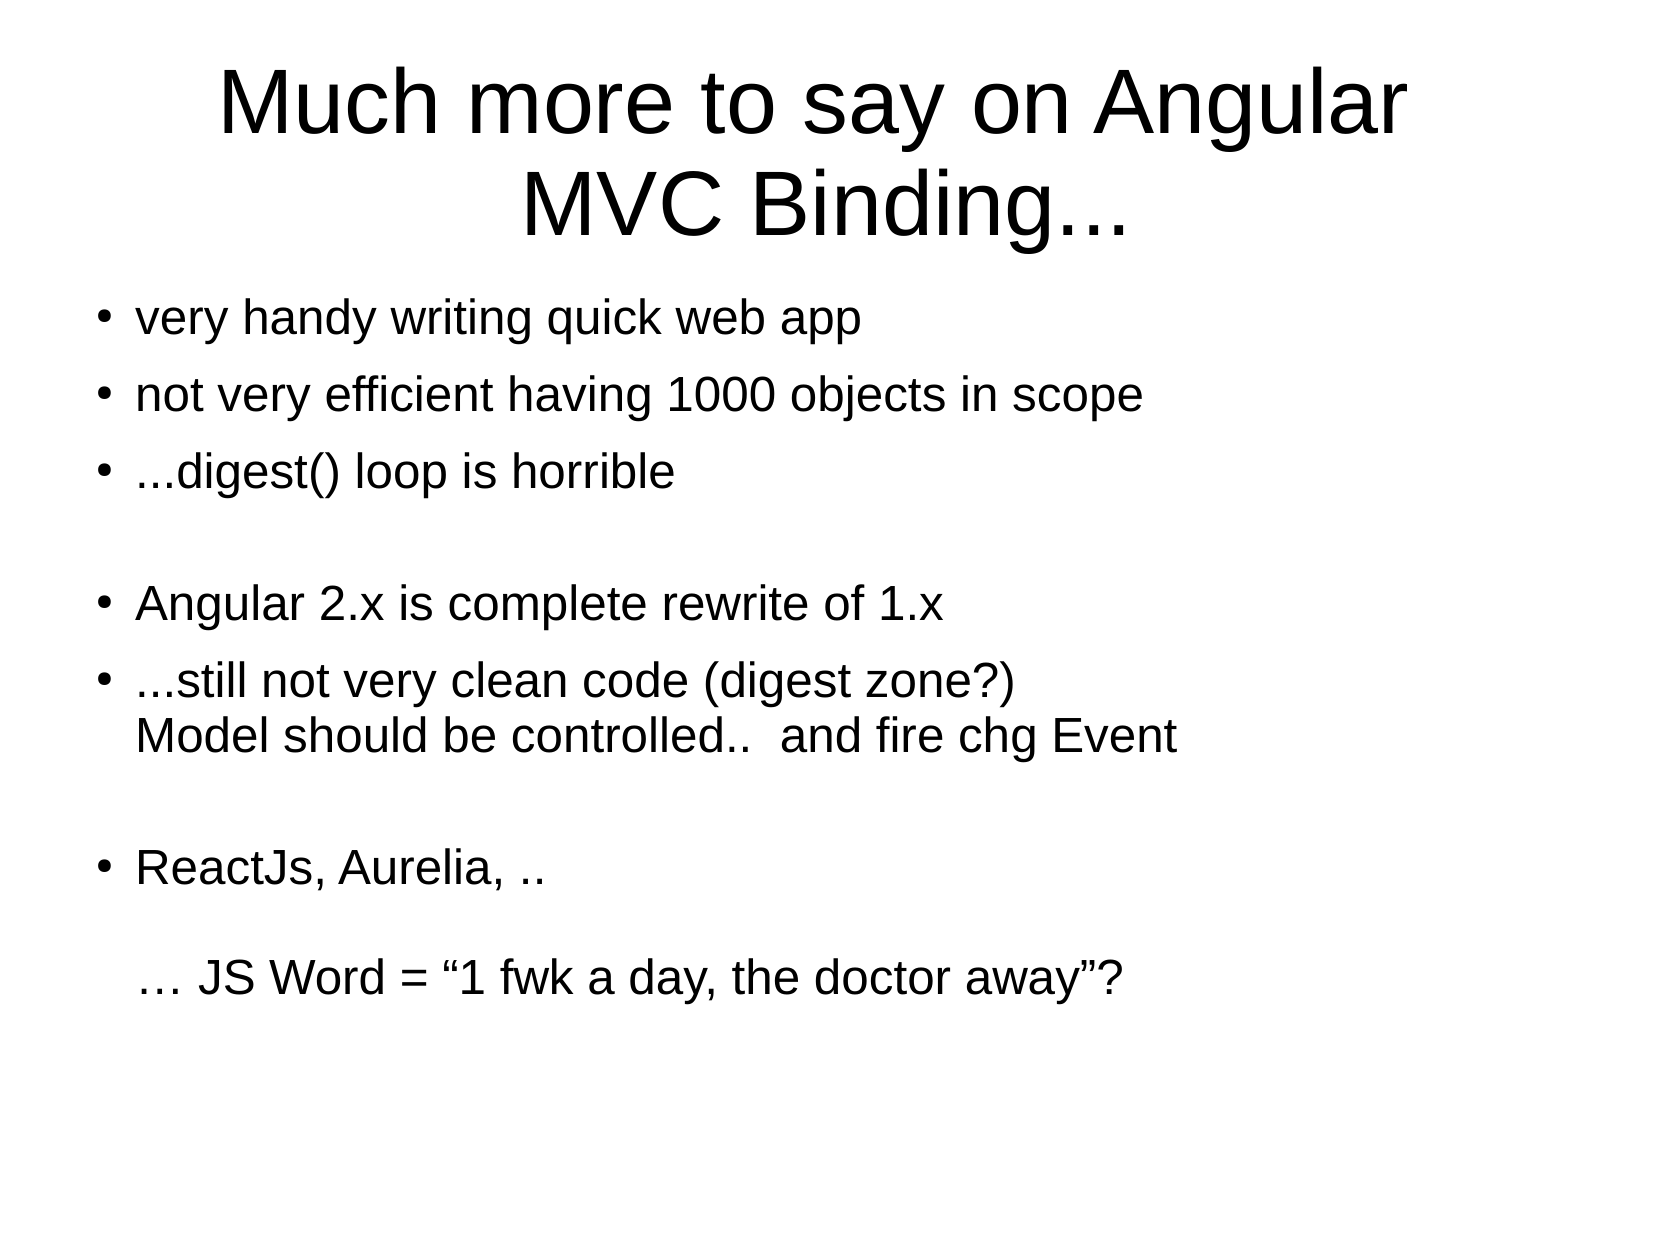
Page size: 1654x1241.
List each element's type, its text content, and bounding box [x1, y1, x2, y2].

list very handy writing quick web app not very efficient having 1000 objects in scope ...digest() loop is horrible Angular 2.x is complete rewrite of 1.x ...still not very clean code (digest zone?) Model should be controlled.. and fire chg Event ReactJs, Aurelia, .. … JS Word = “1 fwk a day, the doctor away”? [82, 290, 1571, 1010]
title Much more to say on Angular MVC Binding... [82, 49, 1571, 257]
